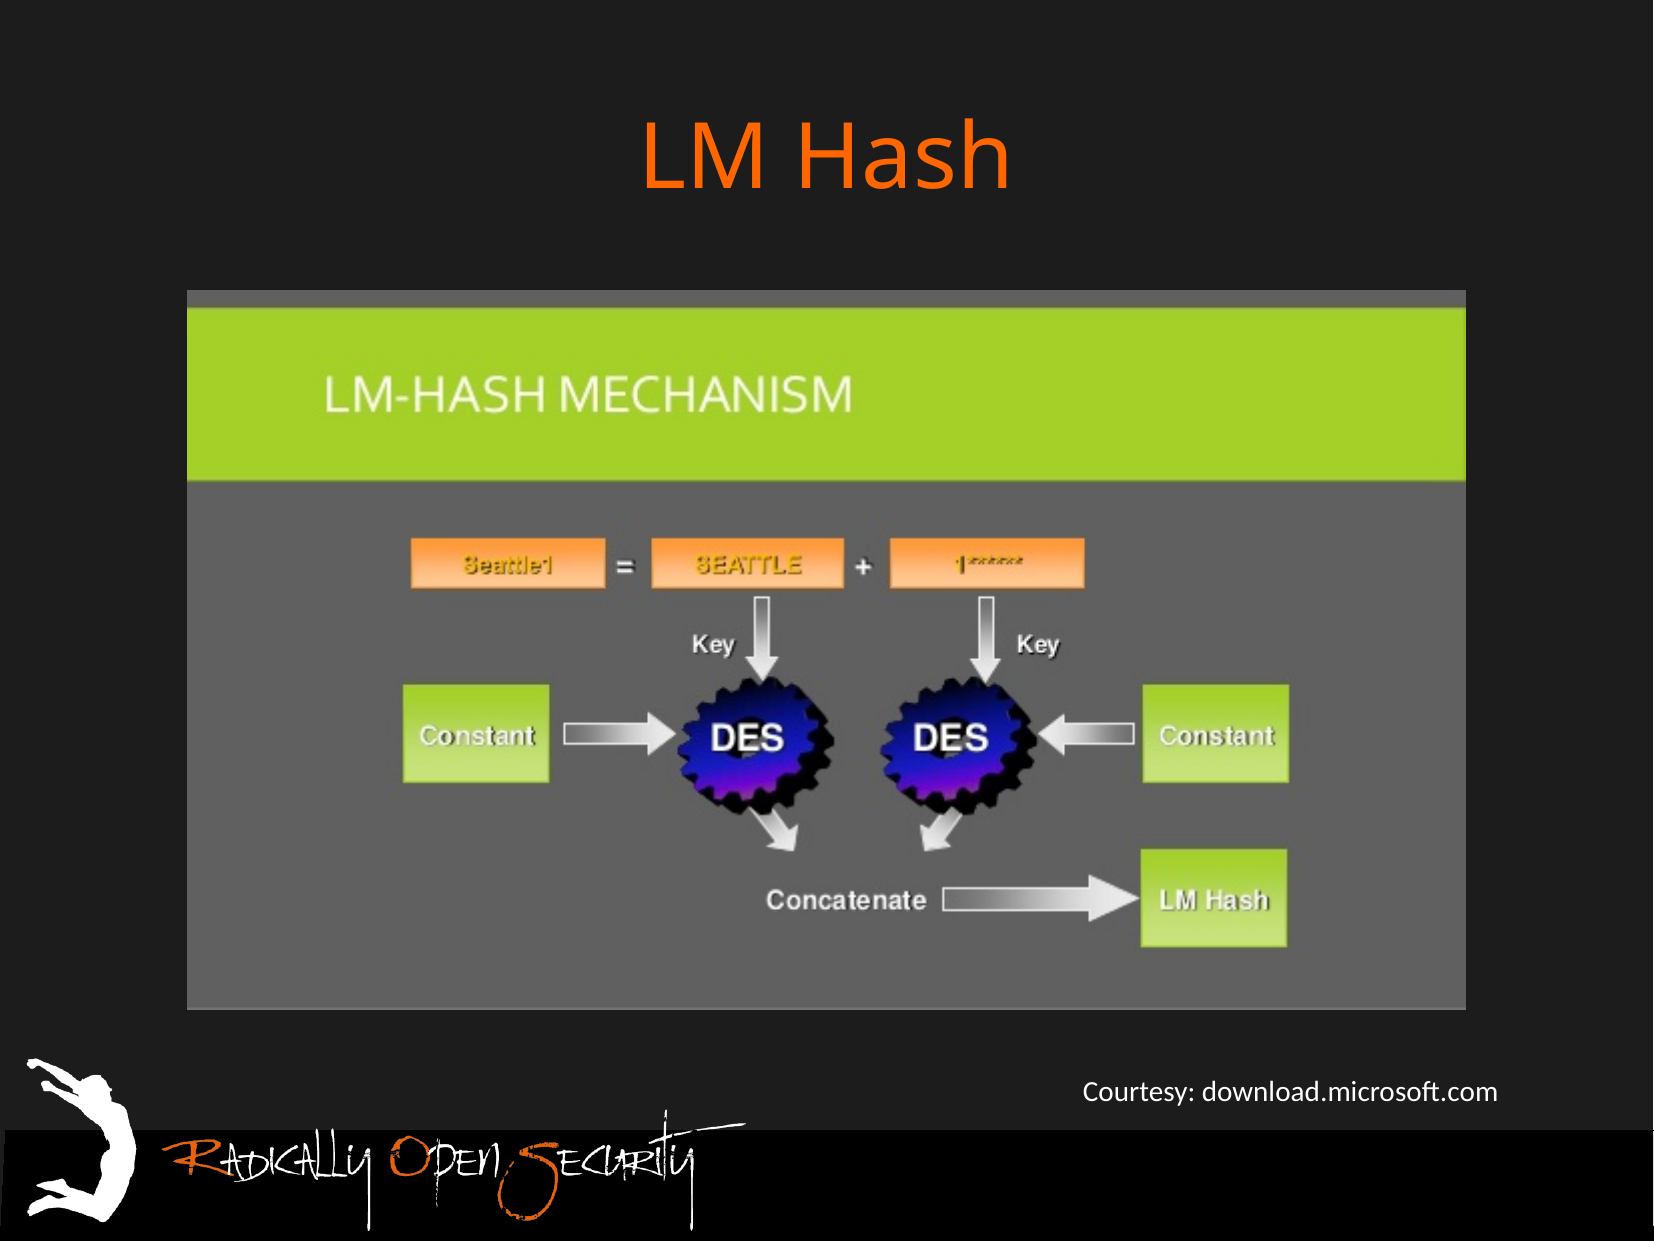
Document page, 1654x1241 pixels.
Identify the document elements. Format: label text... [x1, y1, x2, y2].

picture [187, 290, 1466, 1010]
text_box Courtesy: download.microsoft.com [1067, 1065, 1653, 1116]
title LM Hash [82, 49, 1571, 257]
picture [0, 1022, 778, 1241]
